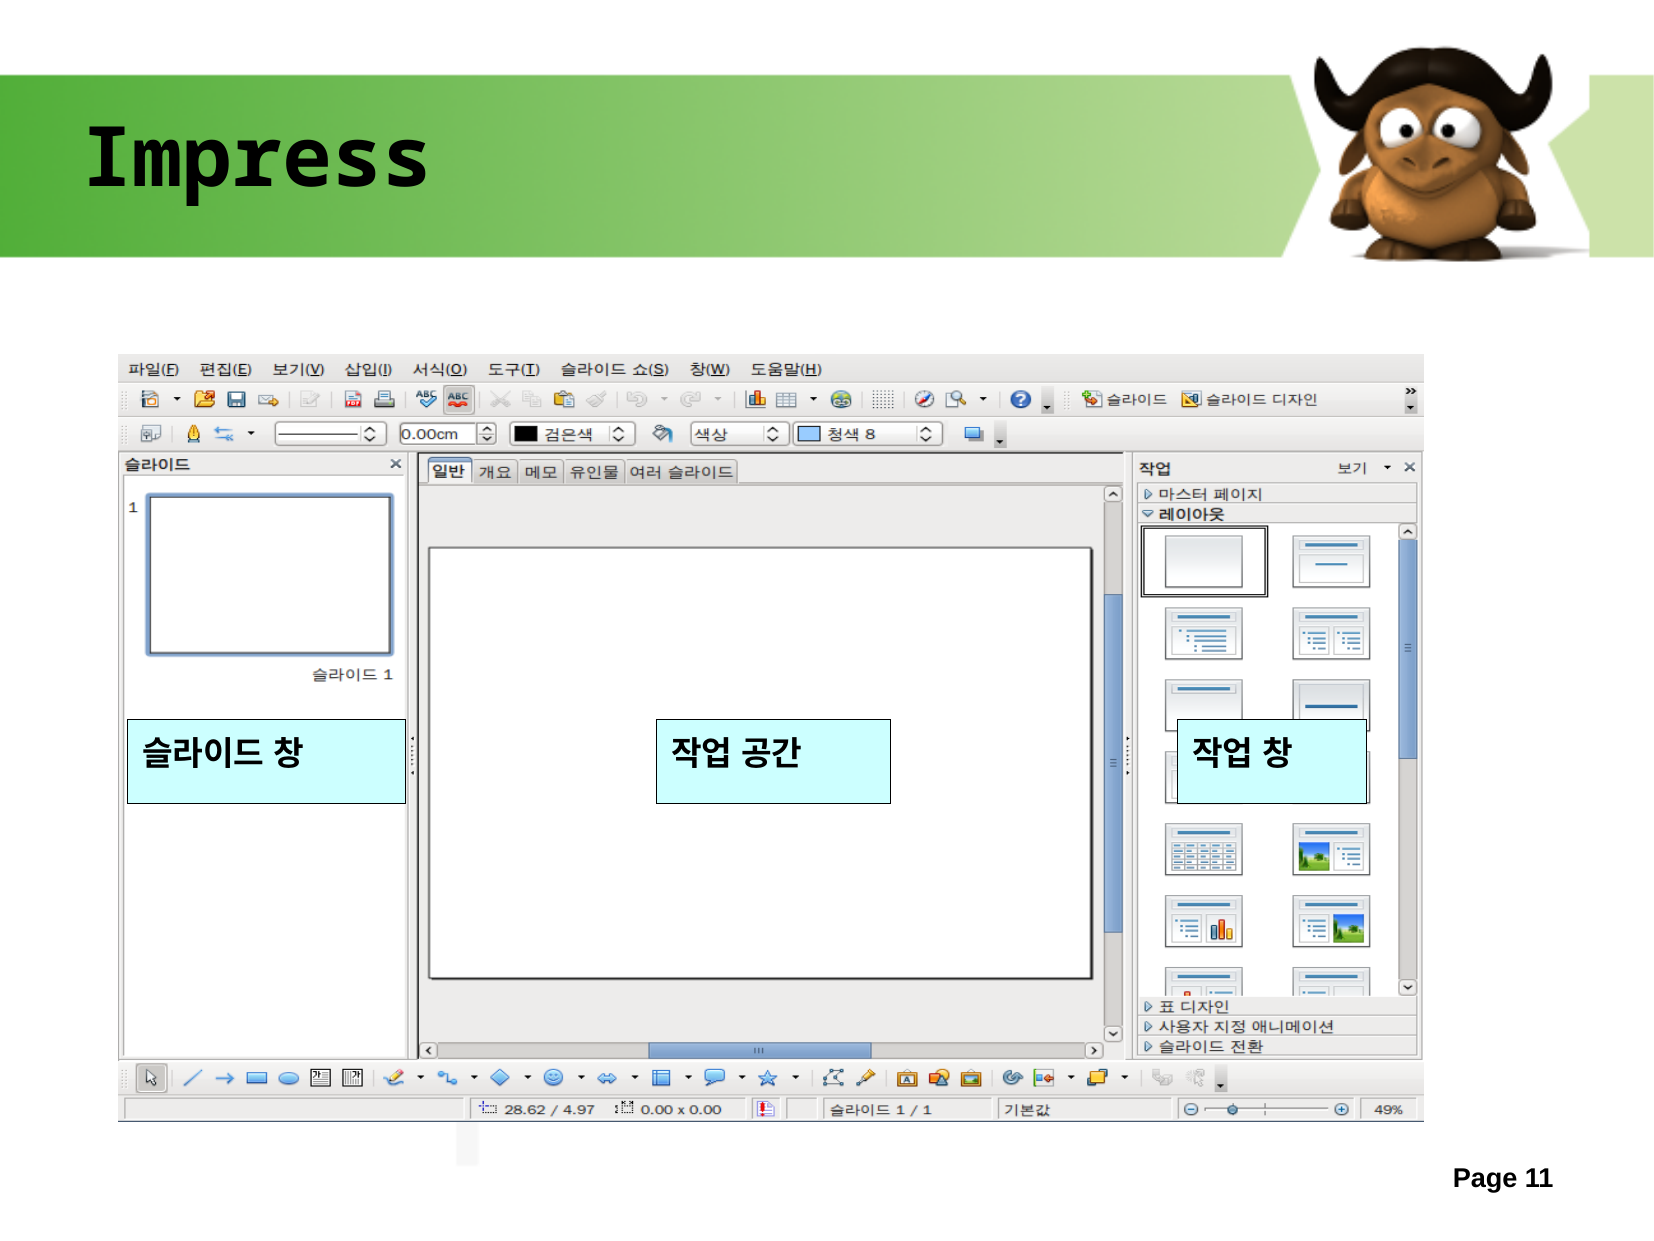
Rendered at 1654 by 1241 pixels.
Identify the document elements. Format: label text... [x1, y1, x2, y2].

title Impress [82, 49, 1571, 257]
text_box 슬라이드 창 [127, 719, 406, 804]
text_box 작업 공간 [656, 719, 891, 804]
picture [0, 0, 1654, 1241]
text_box 작업 창 [1177, 719, 1367, 804]
